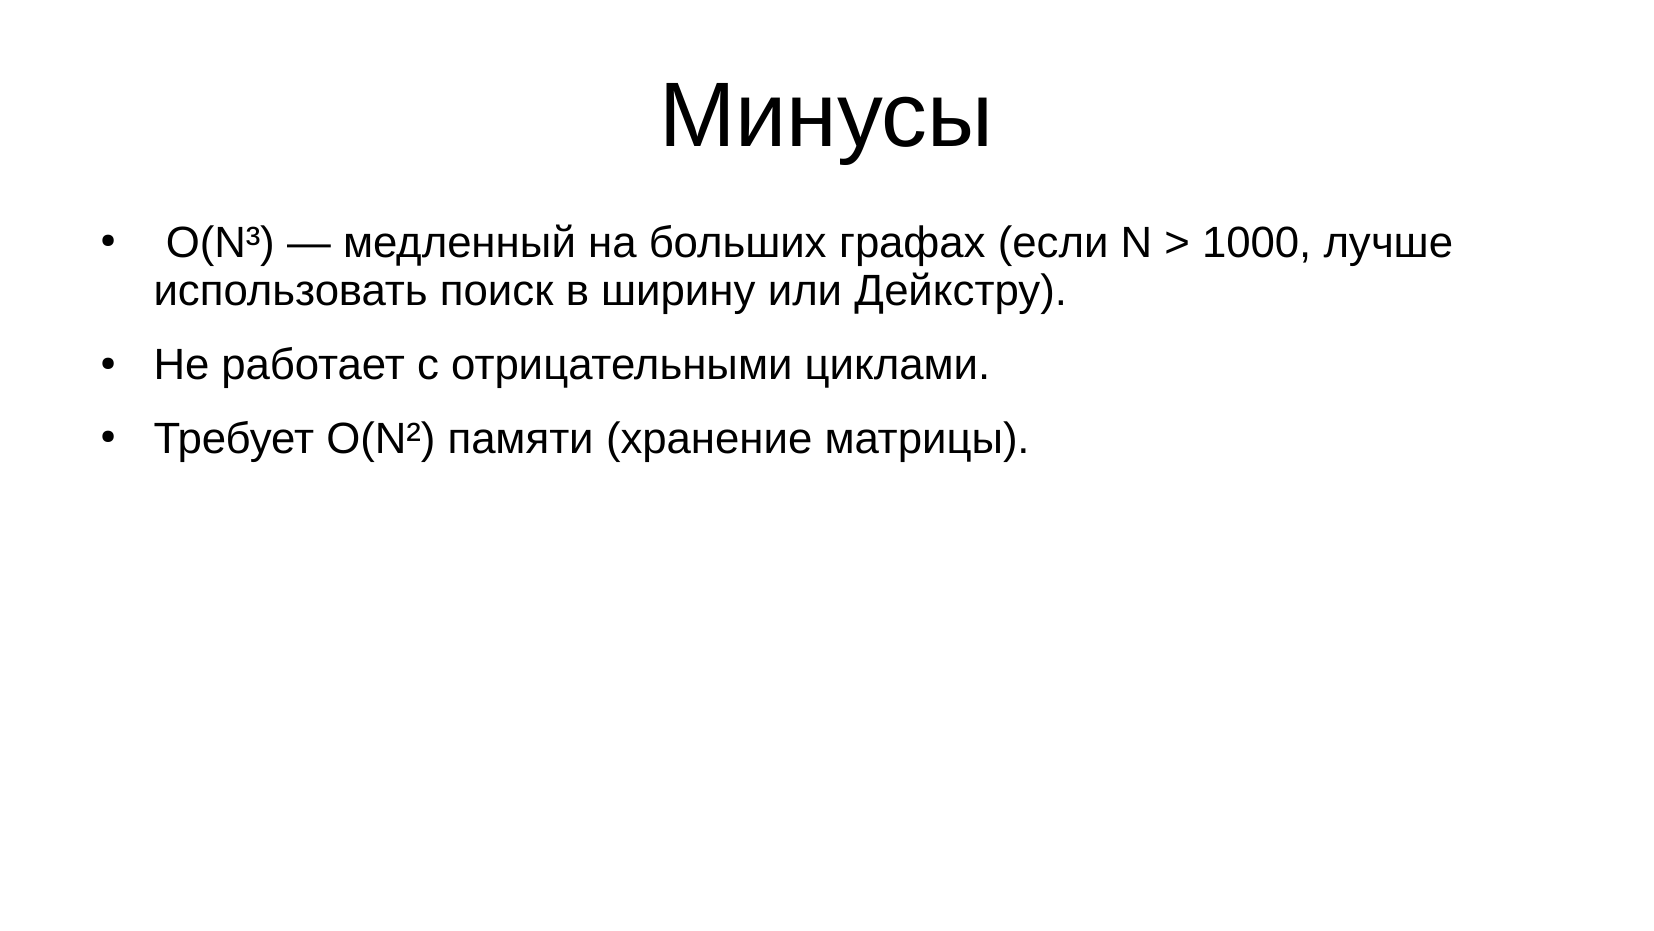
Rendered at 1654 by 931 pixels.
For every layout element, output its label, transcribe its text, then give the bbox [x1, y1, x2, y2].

title Минусы [82, 37, 1571, 193]
list O(N³) — медленный на больших графах (если N > 1000, лучше использовать поиск в ширину или Дейкстру). Не работает с отрицательными циклами. Требует O(N²) памяти (хранение матрицы). [82, 217, 1571, 758]
